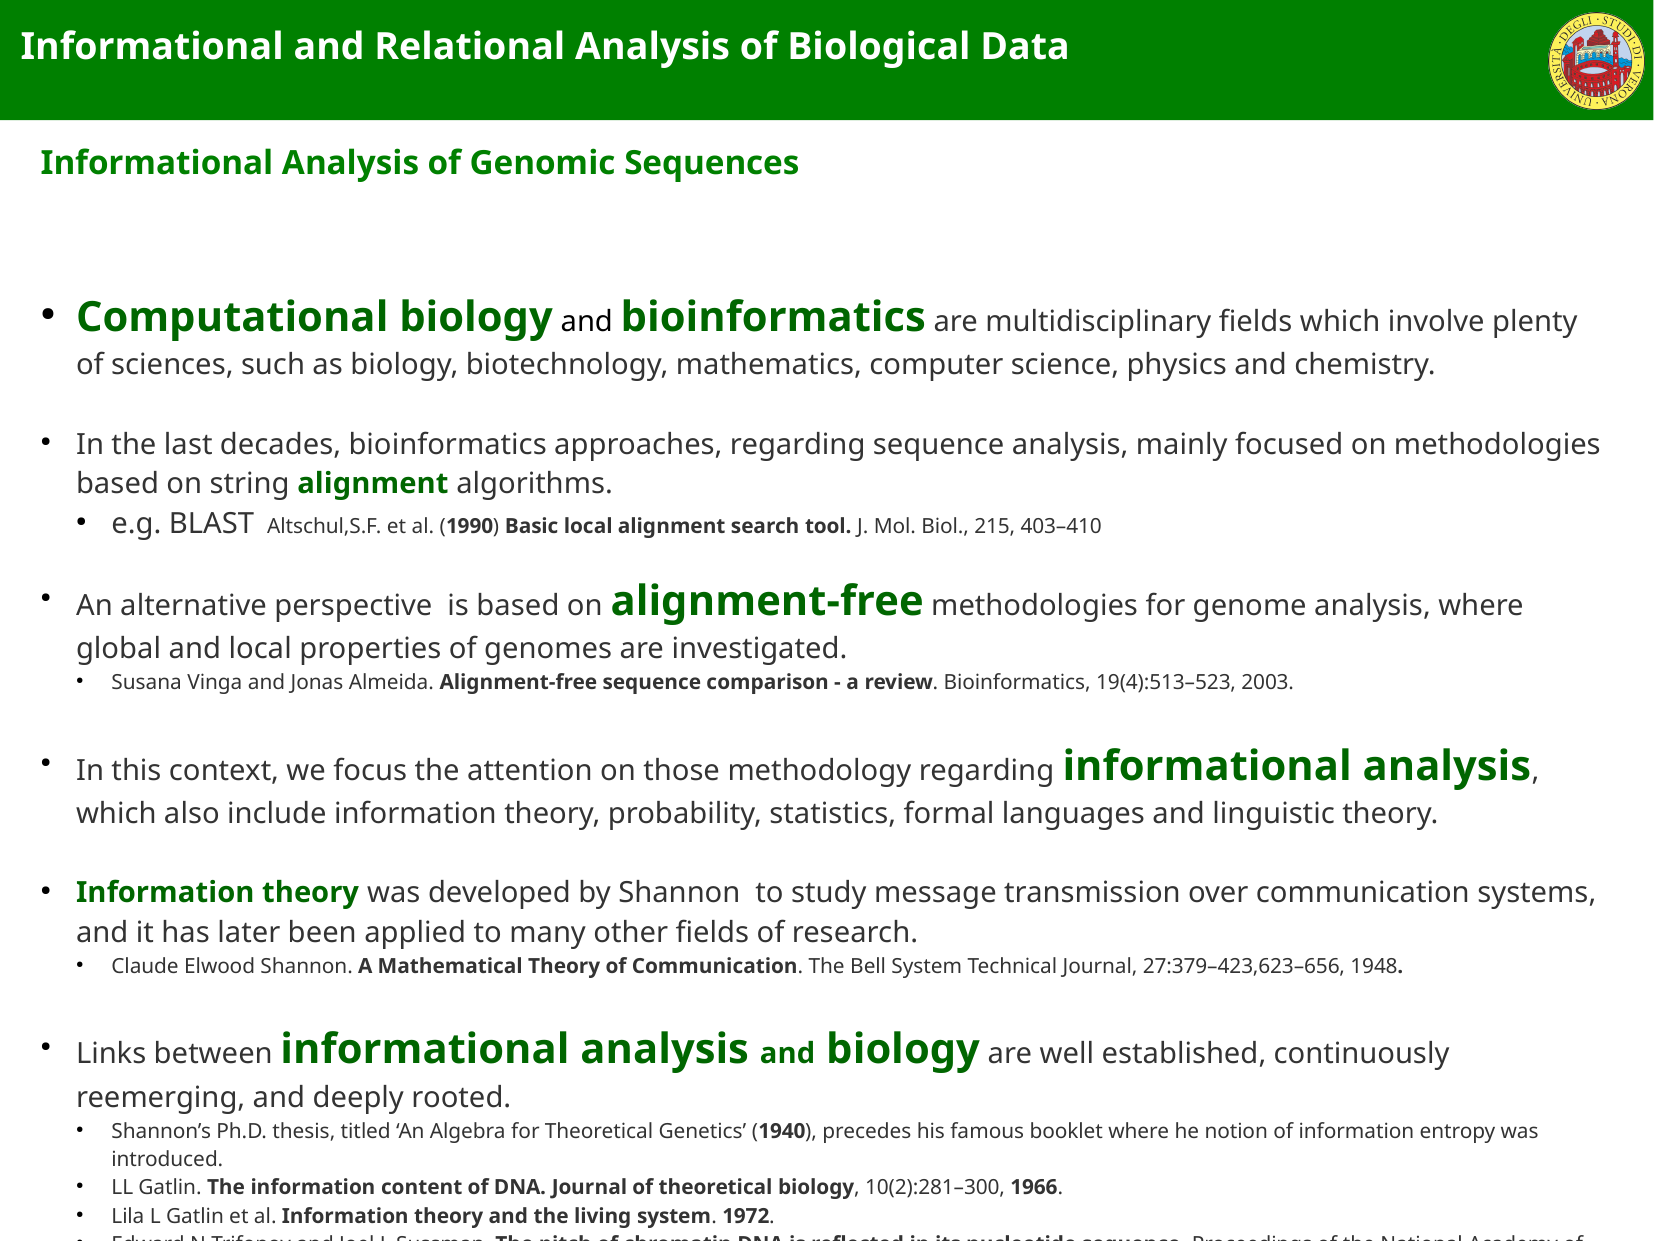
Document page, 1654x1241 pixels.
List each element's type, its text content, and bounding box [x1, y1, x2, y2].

picture [1548, 12, 1645, 110]
text_box [0, 0, 1654, 121]
text_box Informational and Relational Analysis of Biological Data [5, 11, 1417, 116]
text_box Informational Analysis of Genomic Sequences Computational biology and bioinformatics are multidisciplinary fields which involve plenty of sciences, such as biology, biotechnology, mathematics, computer science, physics and chemistry. In the last decades, bioinformatics approaches, regarding sequence analysis, mainly focused on methodologies based on string alignment algorithms. e.g. BLAST Altschul,S.F. et al. (1990) Basic local alignment search tool. J. Mol. Biol., 215, 403–410 An alternative perspective is based on alignment-free methodologies for genome analysis, where global and local properties of genomes are investigated. Susana Vinga and Jonas Almeida. Alignment-free sequence comparison - a review. Bioinformatics, 19(4):513–523, 2003. In this context, we focus the attention on those methodology regarding informational analysis, which also include information theory, probability, statistics, formal languages and linguistic theory. Information theory was developed by Shannon to study message transmission over communication systems, and it has later been applied to many other fields of research. Claude Elwood Shannon. A Mathematical Theory of Communication. The Bell System Technical Journal, 27:379–423,623–656, 1948. Links between informational analysis and biology are well established, continuously reemerging, and deeply rooted. Shannon’s Ph.D. thesis, titled ‘An Algebra for Theoretical Genetics’ (1940), precedes his famous booklet where he notion of information entropy was introduced. LL Gatlin. The information content of DNA. Journal of theoretical biology, 10(2):281–300, 1966. Lila L Gatlin et al. Information theory and the living system. 1972. Edward N Trifonov and Joel L Sussman. The pitch of chromatin DNA is reflected in its nucleotide sequence. Proceedings of the National Academy of Sciences, 77(7):3816–3820, 1980. Peak 3-periodicity Manfred Eigen and Ruthild Winkler-Oswatitsch. Transfer-RNA, an early gene? Naturwissenschaften, 68(6):282–292, 1981. John CW Shepherd. Periodic correlations in DNA sequences and evidence suggesting their evolutionary origin in a comma-less genetic code. Journal of Molecular Evolution, 17(2):94–102, 1981. James W Fickett. Recognition of protein coding regions in DNA sequences. Nucleic acids research, 10(17):5303–5318, 1982. [25, 131, 1621, 1218]
